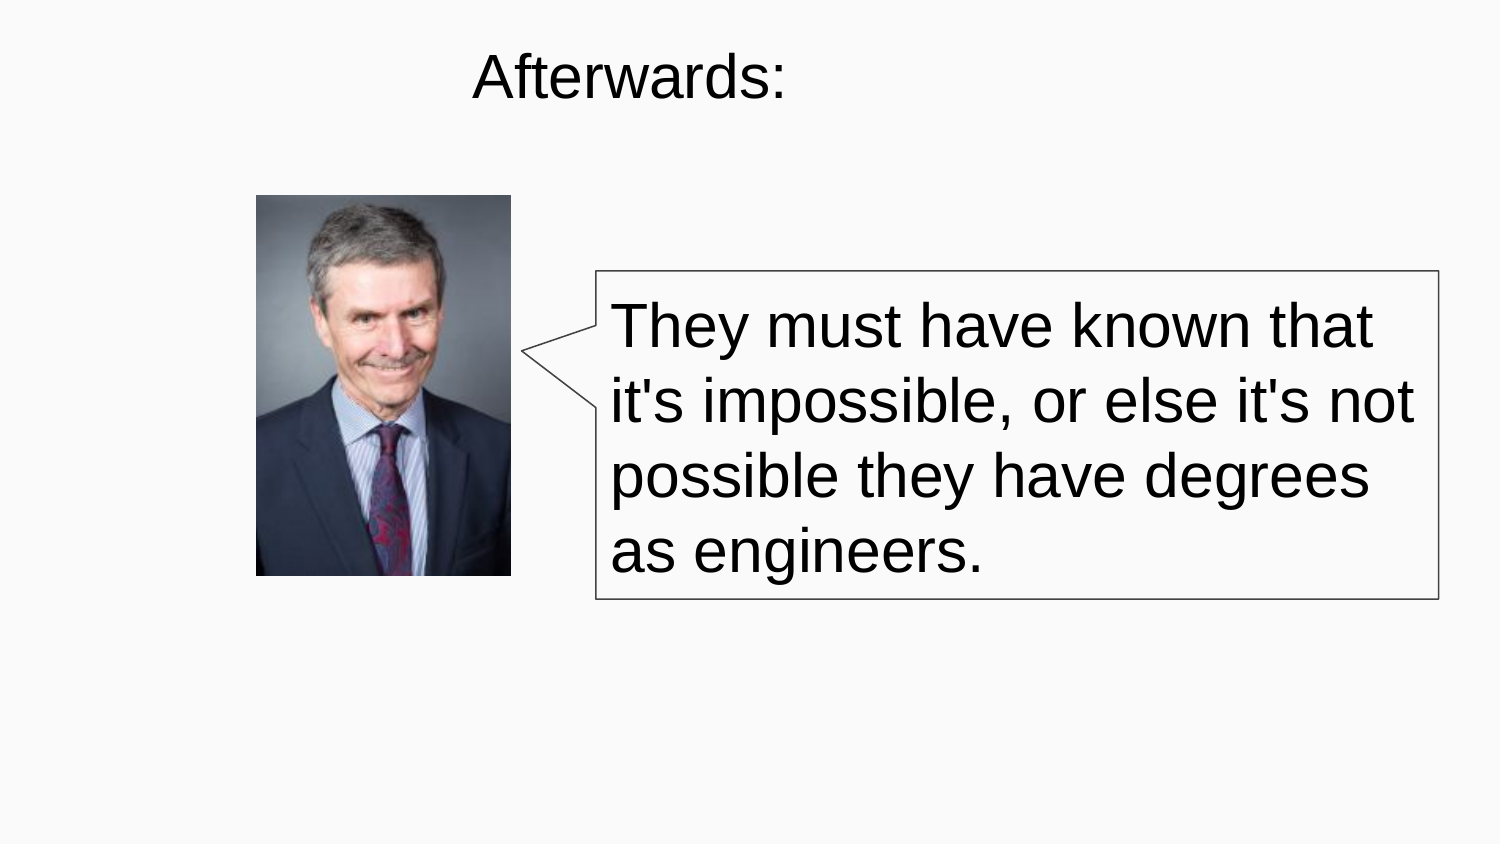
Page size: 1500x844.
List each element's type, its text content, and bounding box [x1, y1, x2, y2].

text_box They must have known that it's impossible, or else it's not possible they have degrees as engineers. [521, 270, 1439, 600]
picture [256, 195, 511, 576]
text_box Afterwards: [457, 20, 1022, 134]
